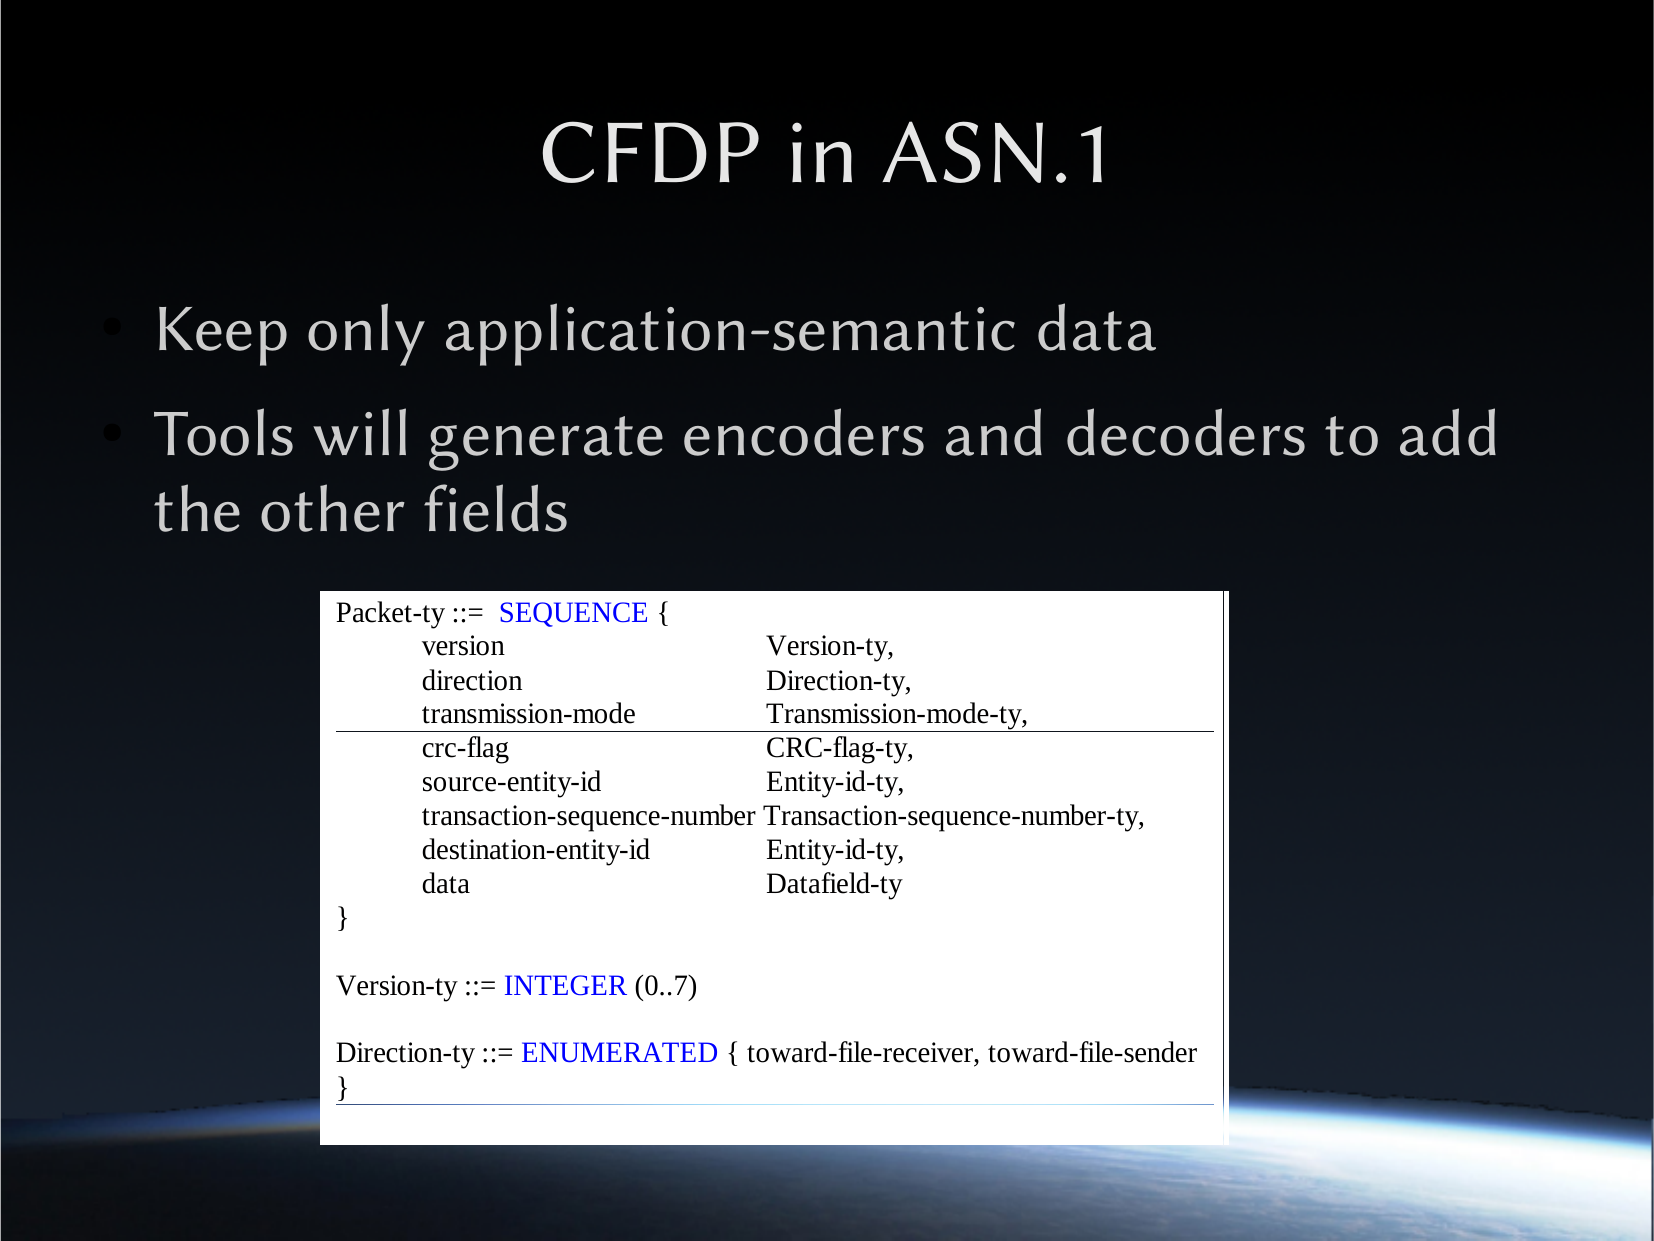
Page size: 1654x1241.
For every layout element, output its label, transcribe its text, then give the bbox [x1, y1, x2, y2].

list Keep only application-semantic data Tools will generate encoders and decoders to add the other fields [82, 290, 1538, 1010]
picture [0, 0, 1654, 1241]
title CFDP in ASN.1 [82, 49, 1571, 257]
